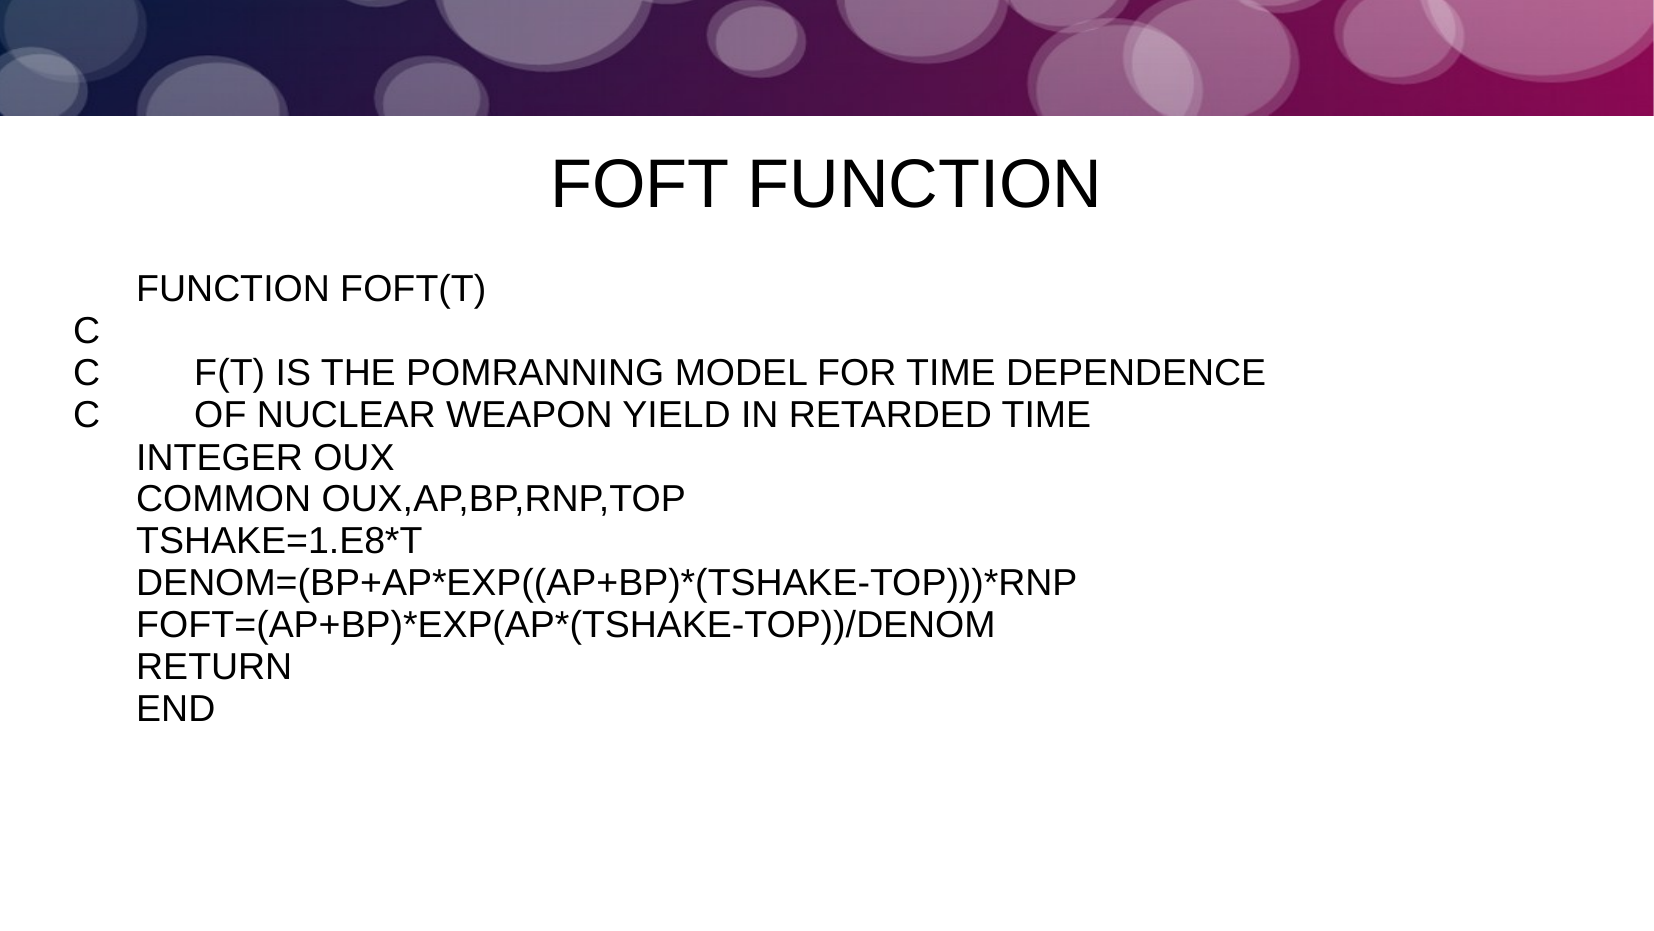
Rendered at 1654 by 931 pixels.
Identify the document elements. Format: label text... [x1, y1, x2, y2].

picture [0, 0, 1654, 116]
text_box FUNCTION FOFT(T) C C F(T) IS THE POMRANNING MODEL FOR TIME DEPENDENCE C OF NUCLEAR WEAPON YIELD IN RETARDED TIME INTEGER OUX COMMON OUX,AP,BP,RNP,TOP TSHAKE=1.E8*T DENOM=(BP+AP*EXP((AP+BP)*(TSHAKE-TOP)))*RNP FOFT=(AP+BP)*EXP(AP*(TSHAKE-TOP))/DENOM RETURN END [58, 260, 1609, 688]
title FOFT FUNCTION [82, 119, 1571, 249]
